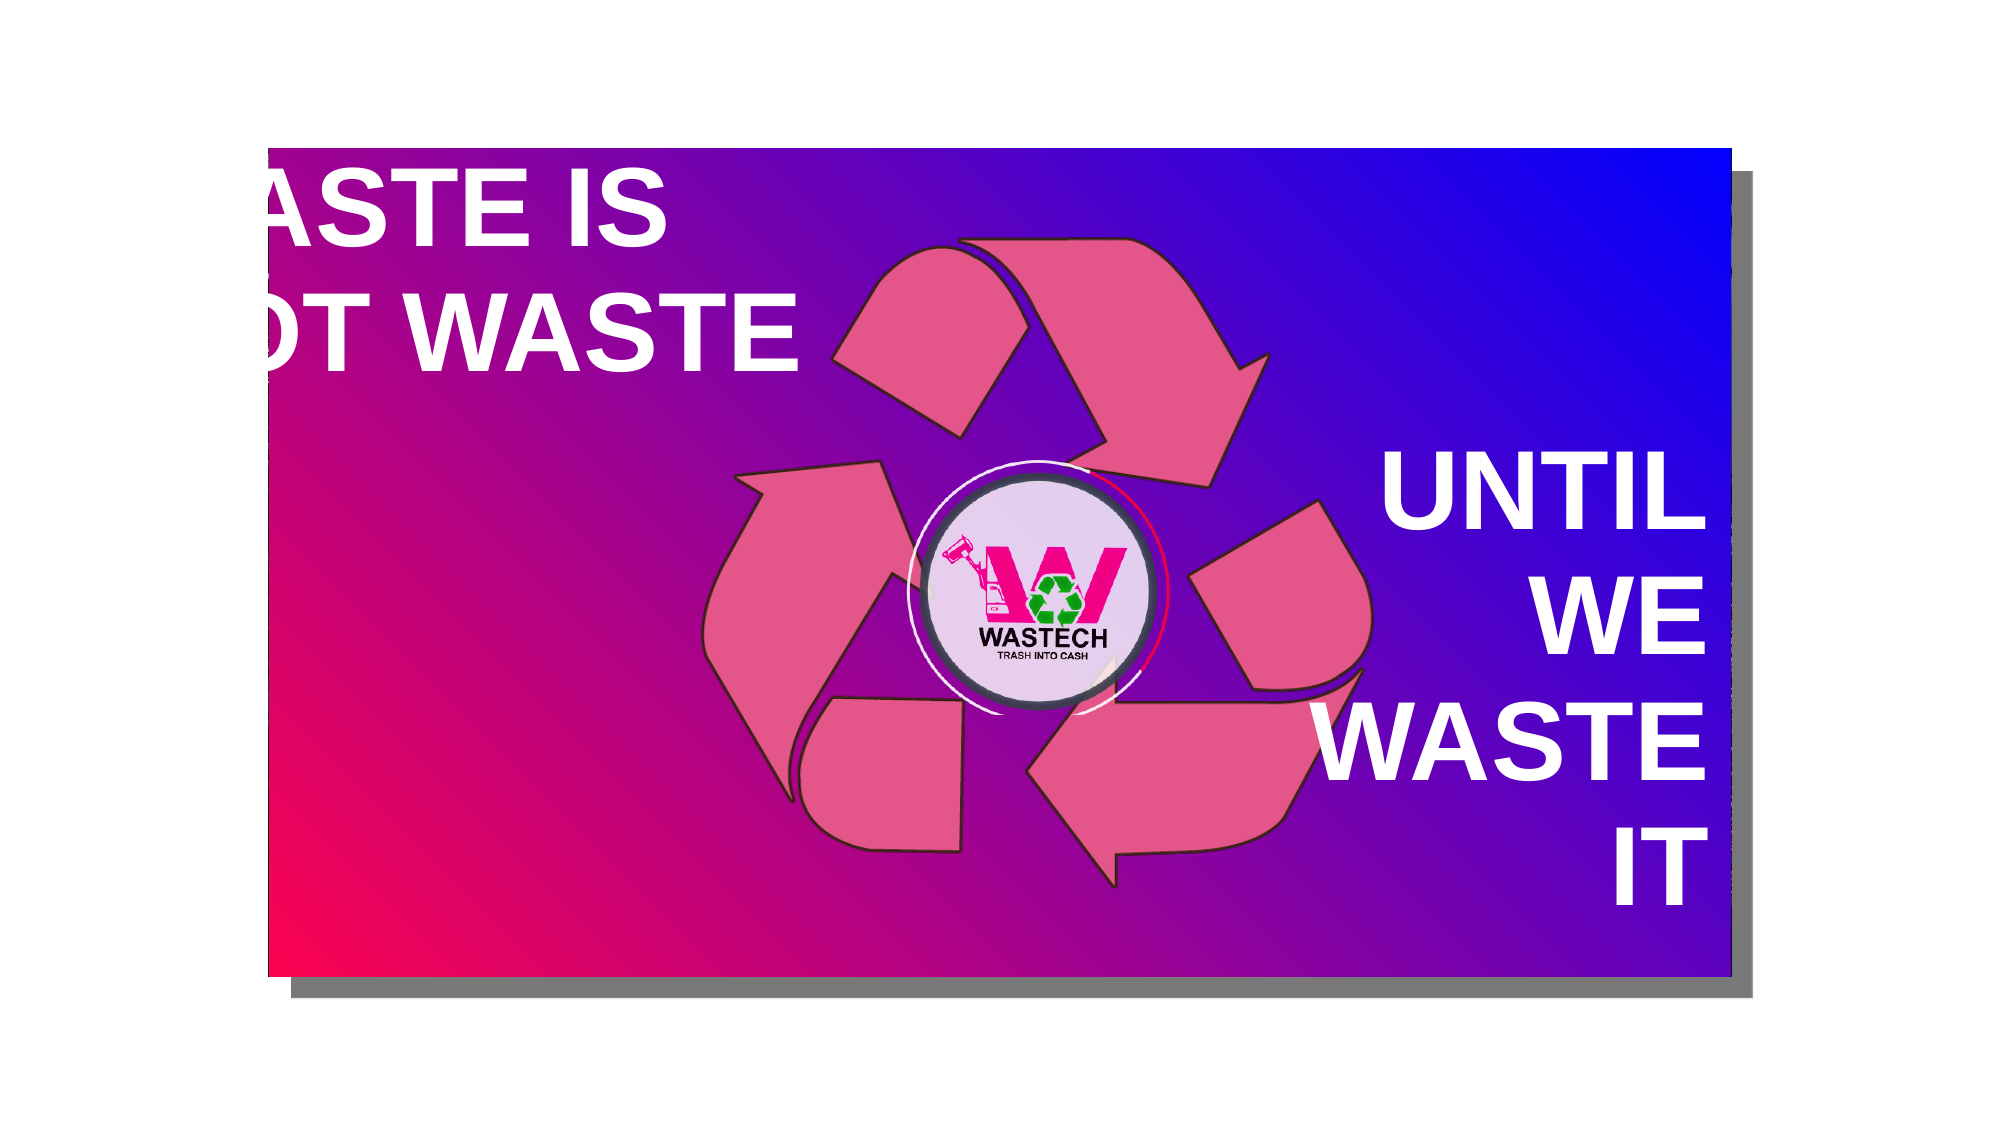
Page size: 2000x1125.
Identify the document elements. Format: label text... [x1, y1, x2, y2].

text_box [664, 148, 1732, 977]
text_box [268, 226, 272, 294]
text_box WASTE IS NOT WASTE [272, 136, 664, 698]
text_box [268, 148, 272, 169]
text_box [268, 188, 272, 214]
picture [699, 232, 1377, 892]
text_box [268, 307, 272, 357]
text_box [268, 306, 1069, 977]
text_box UNTIL WE WASTE IT [1069, 420, 1725, 981]
